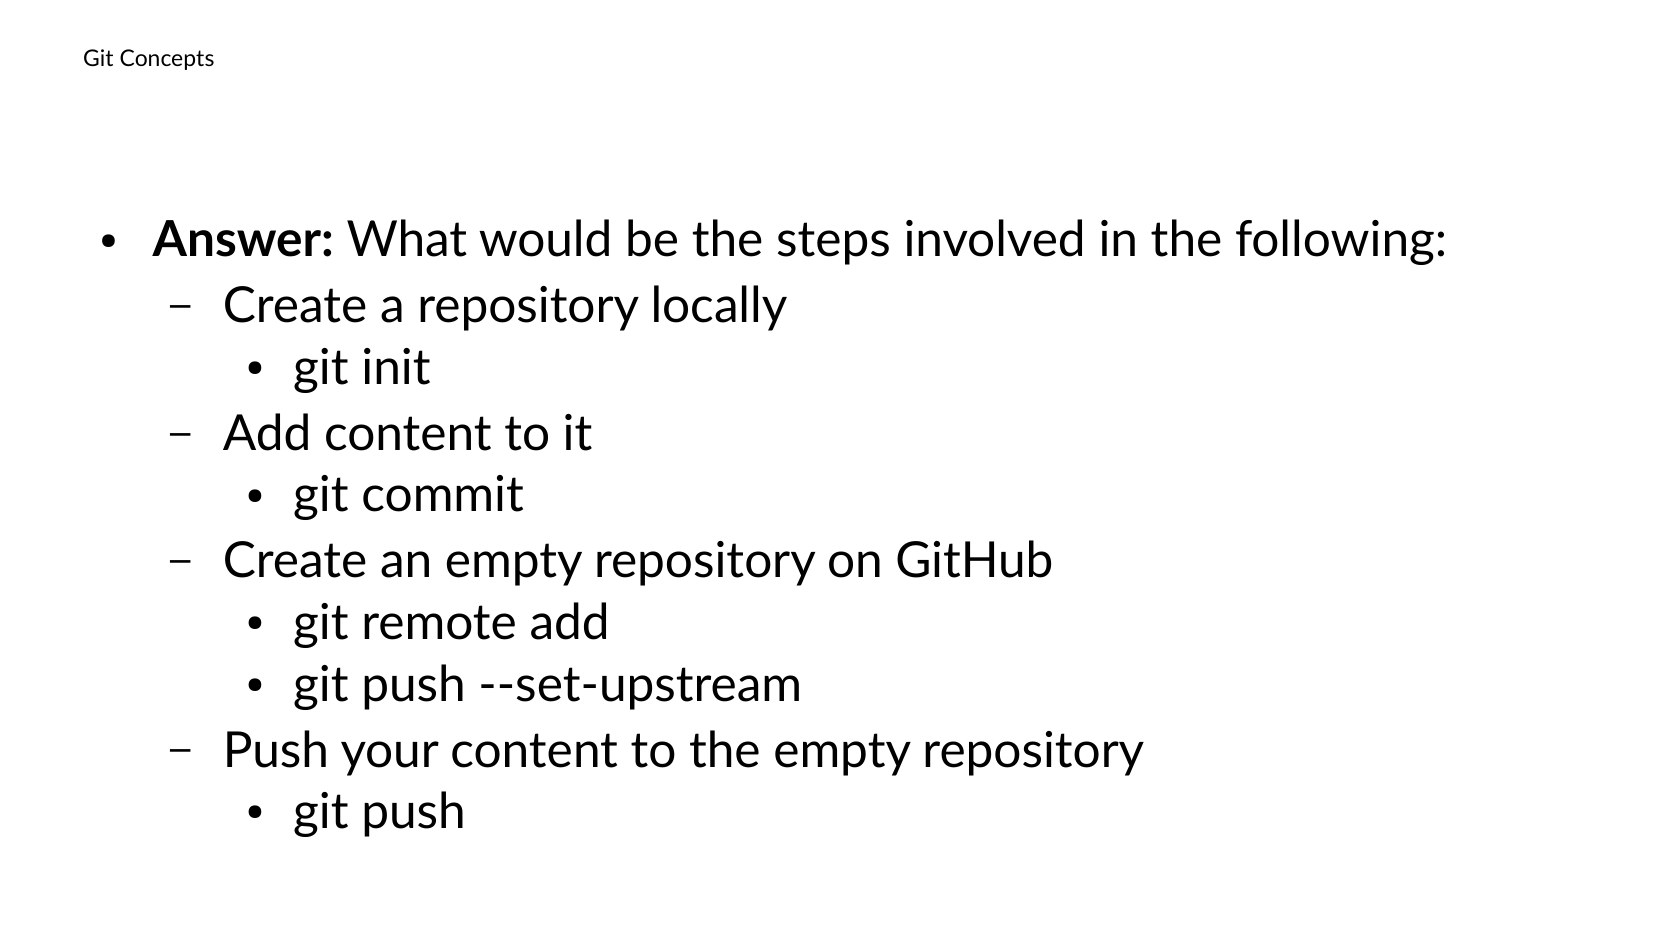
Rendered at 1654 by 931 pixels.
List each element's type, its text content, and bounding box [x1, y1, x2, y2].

title Git Concepts [83, 0, 1571, 119]
list Answer: What would be the steps involved in the following: Create a repository locally git init Add content to it git commit Create an empty repository on GitHub git remote add git push --set-upstream Push your content to the empty repository git push [82, 217, 1571, 839]
